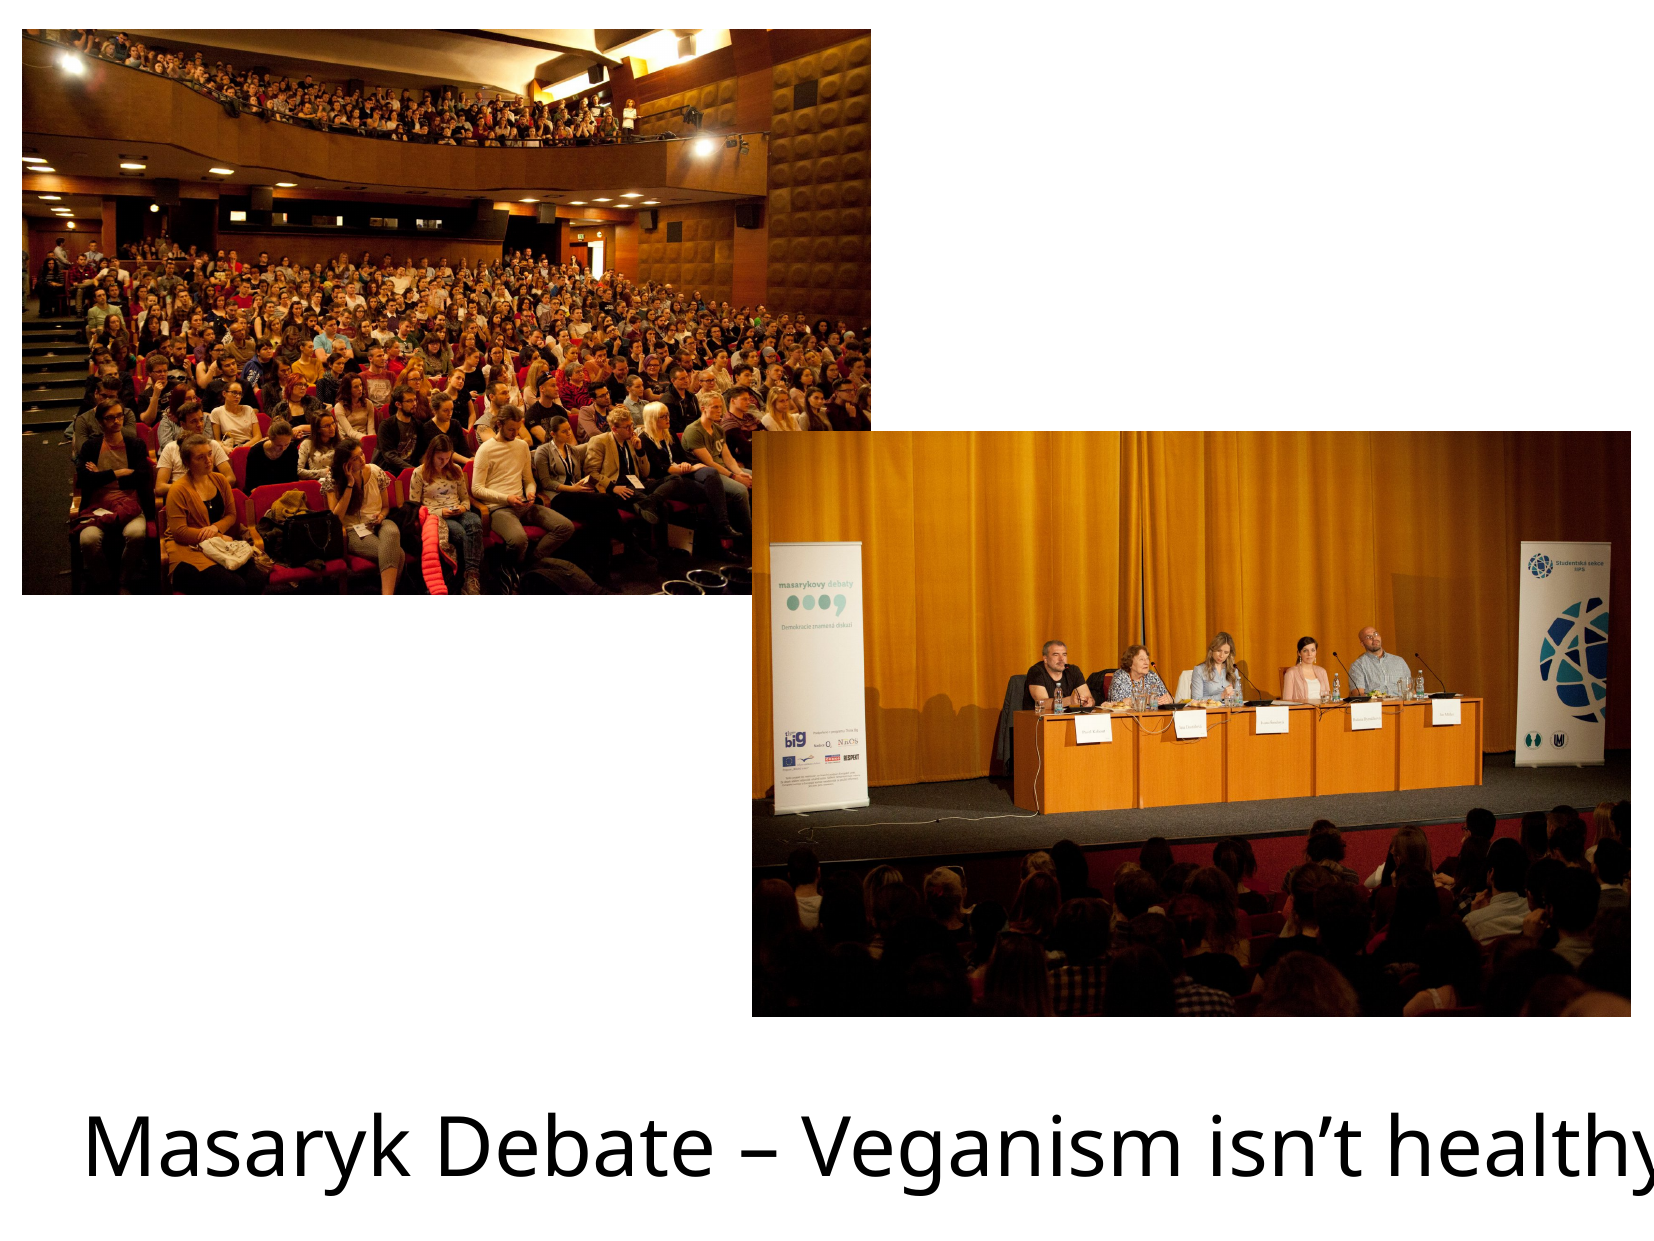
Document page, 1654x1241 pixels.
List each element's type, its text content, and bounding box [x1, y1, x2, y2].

text_box Masaryk Debate – Veganism isn’t healthy (?) [67, 1080, 1606, 1195]
picture [22, 29, 1631, 1017]
